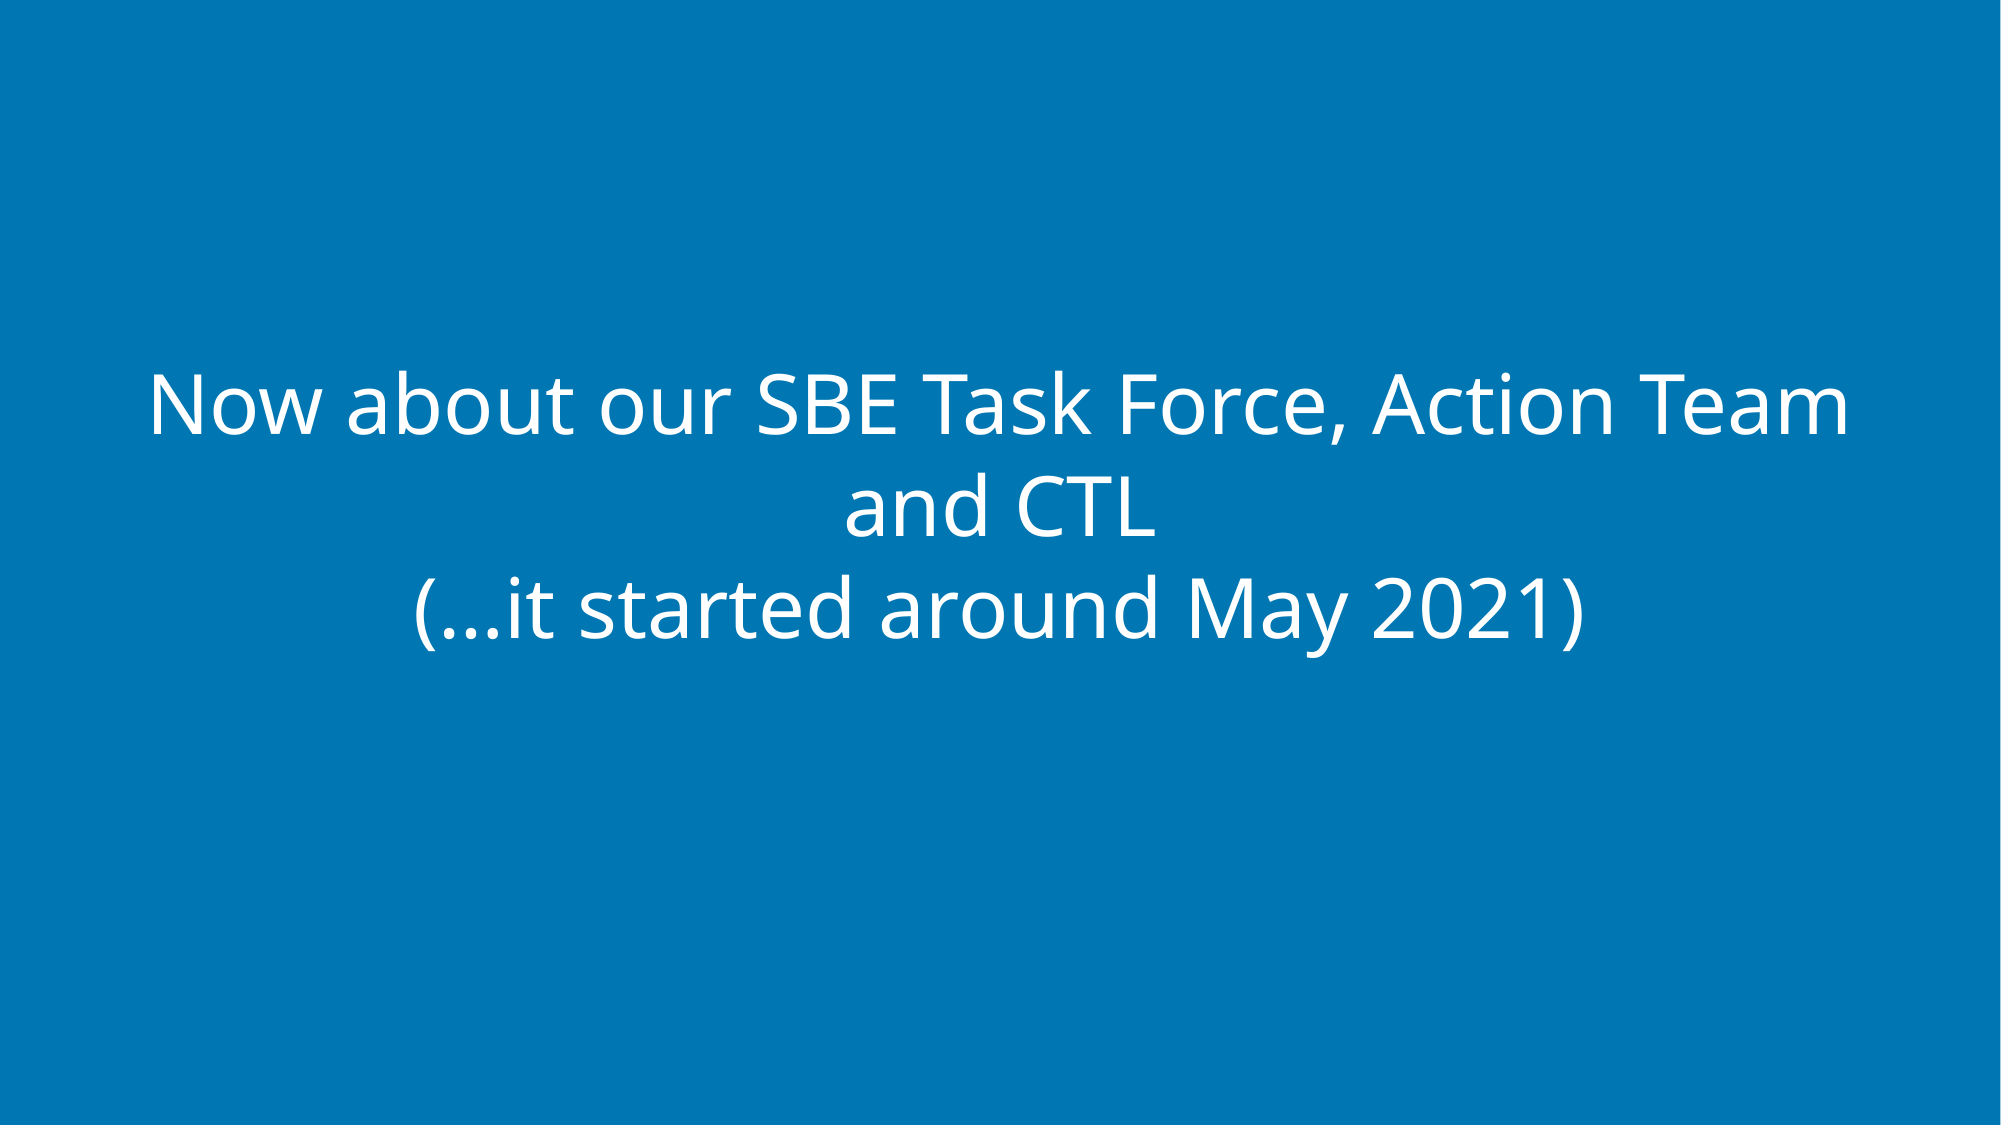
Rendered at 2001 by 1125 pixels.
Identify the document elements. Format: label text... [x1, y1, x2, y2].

list Now about our SBE Task Force, Action Team and CTL (…it started around May 2021) [72, 72, 1928, 1053]
